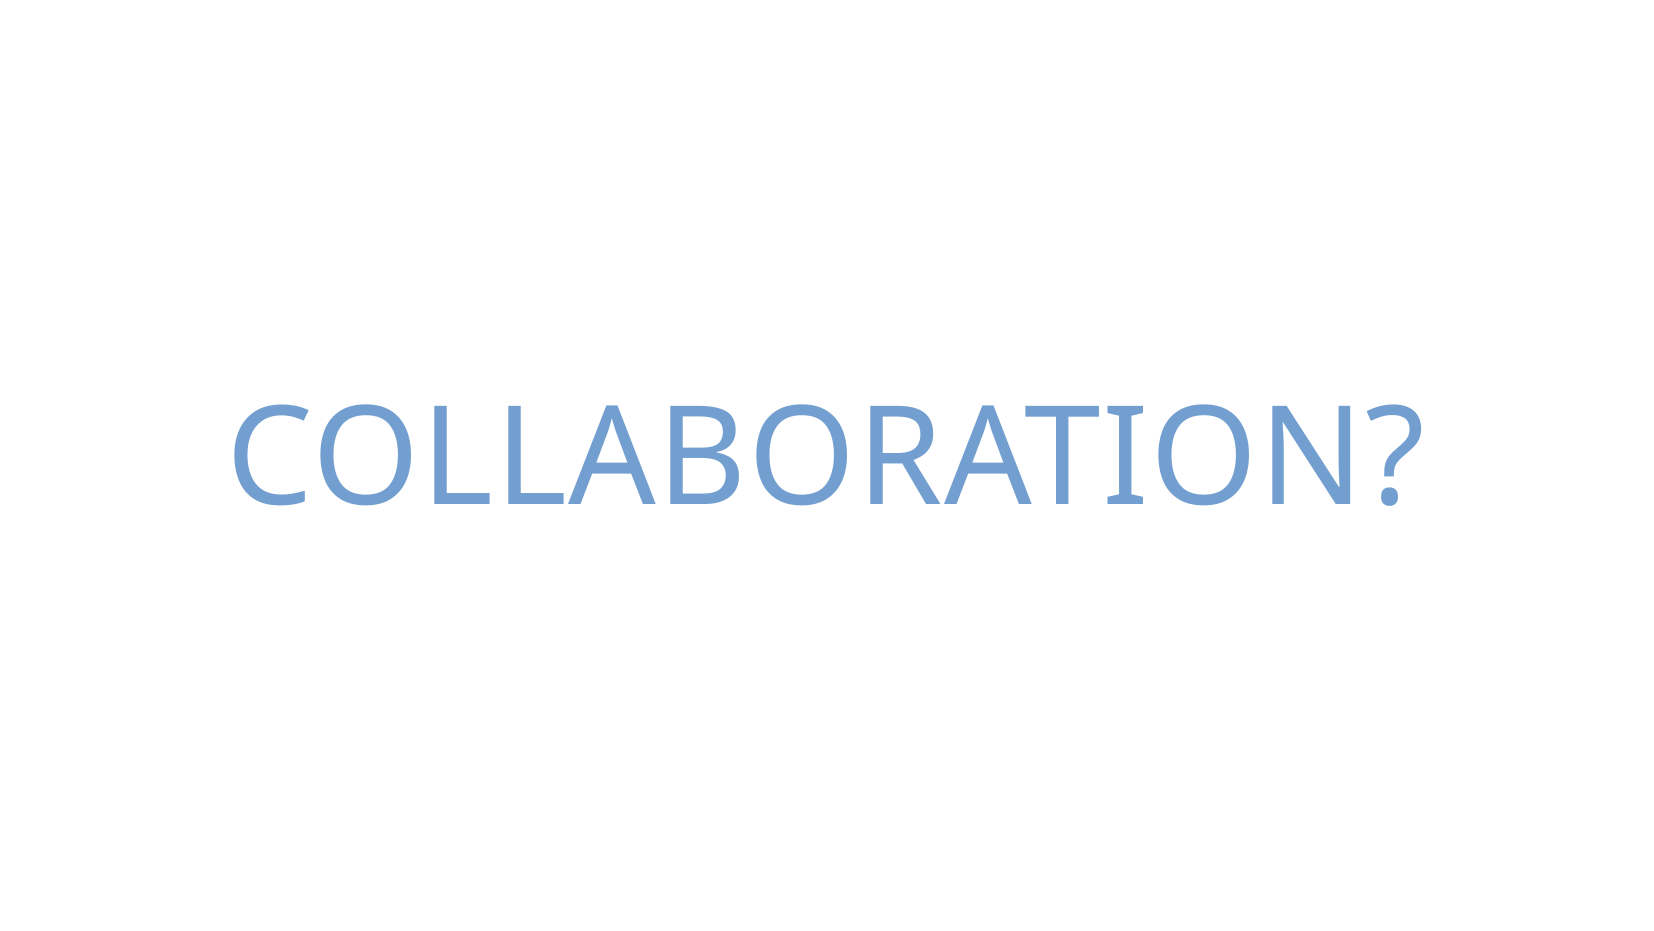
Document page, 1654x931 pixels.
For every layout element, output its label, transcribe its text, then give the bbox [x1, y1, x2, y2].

title COLLABORATION? [127, 367, 1527, 535]
